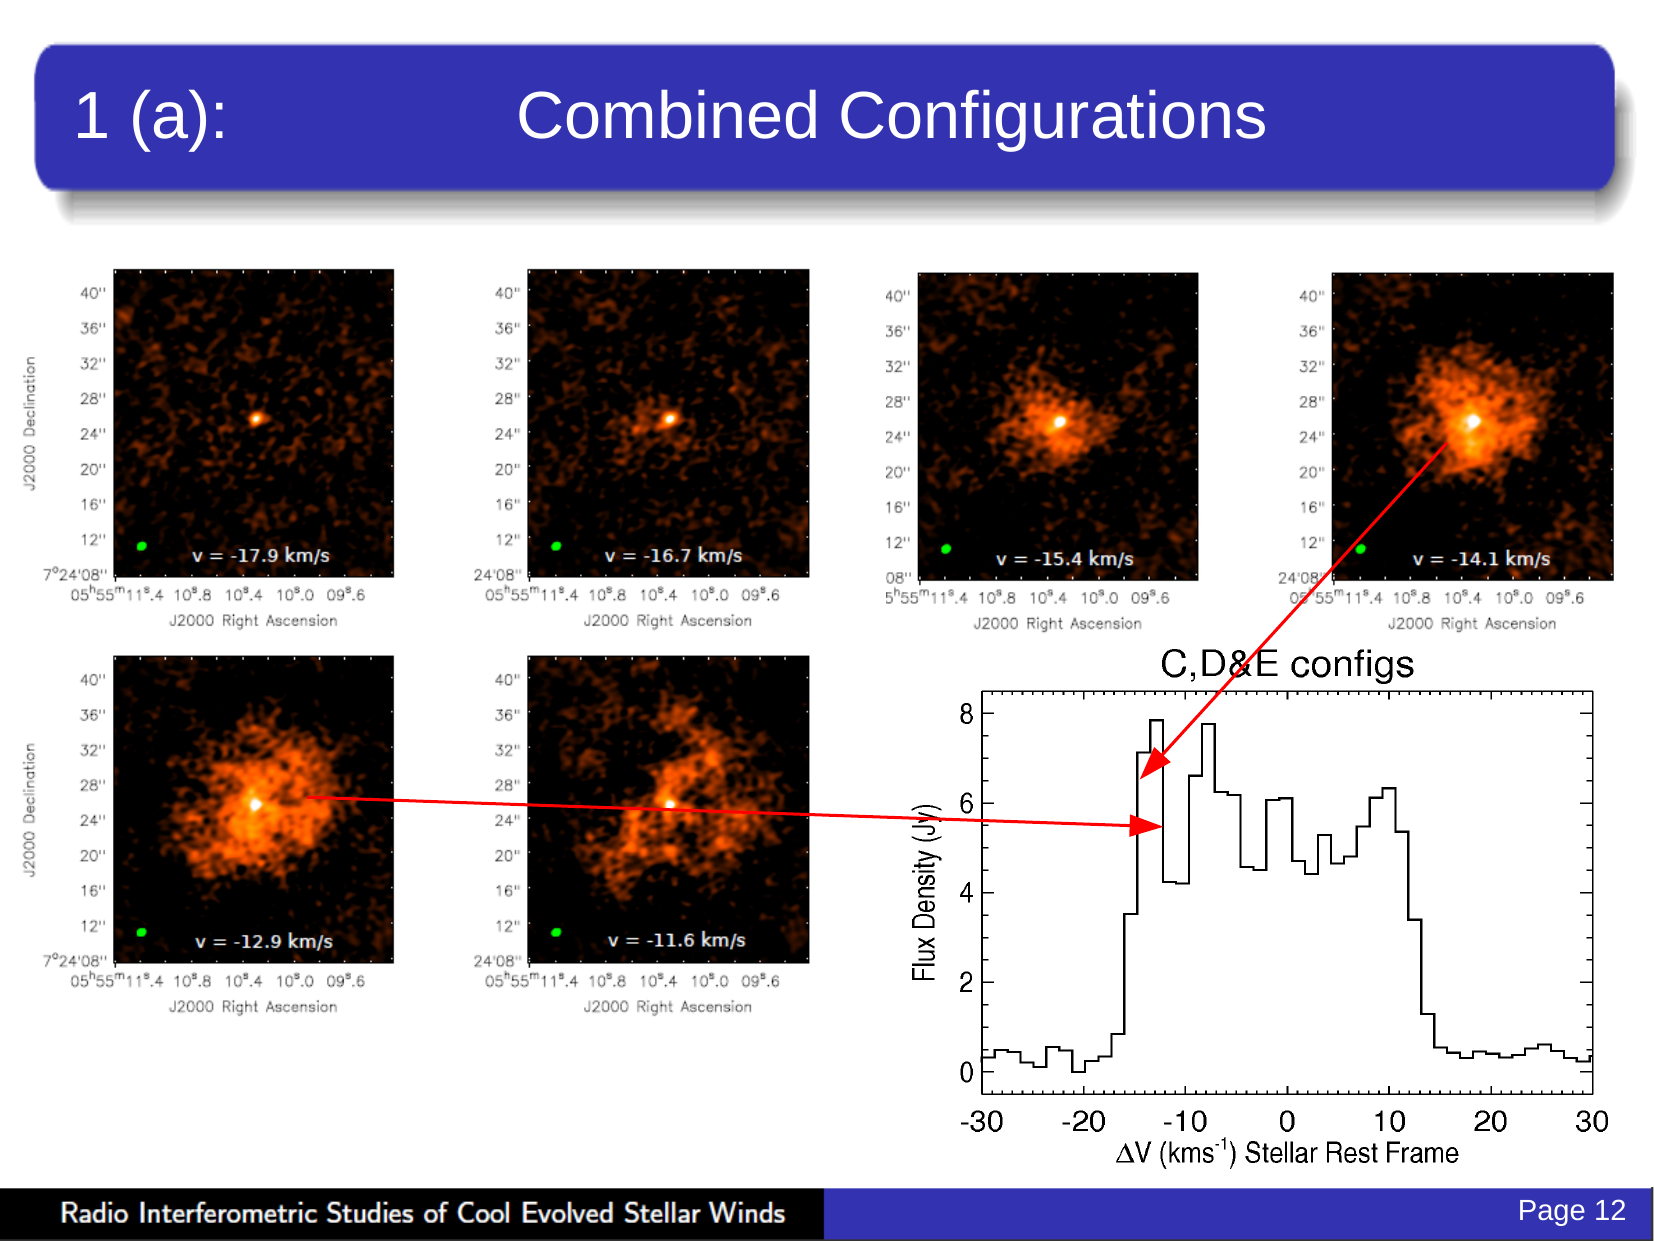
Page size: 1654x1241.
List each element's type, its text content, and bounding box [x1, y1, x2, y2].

picture [0, 265, 1654, 1176]
text_box 1 (a): Combined Configurations [59, 70, 1595, 236]
text_box Page 12 [814, 1187, 1642, 1235]
picture [0, 1187, 1654, 1241]
picture [23, 29, 1648, 237]
